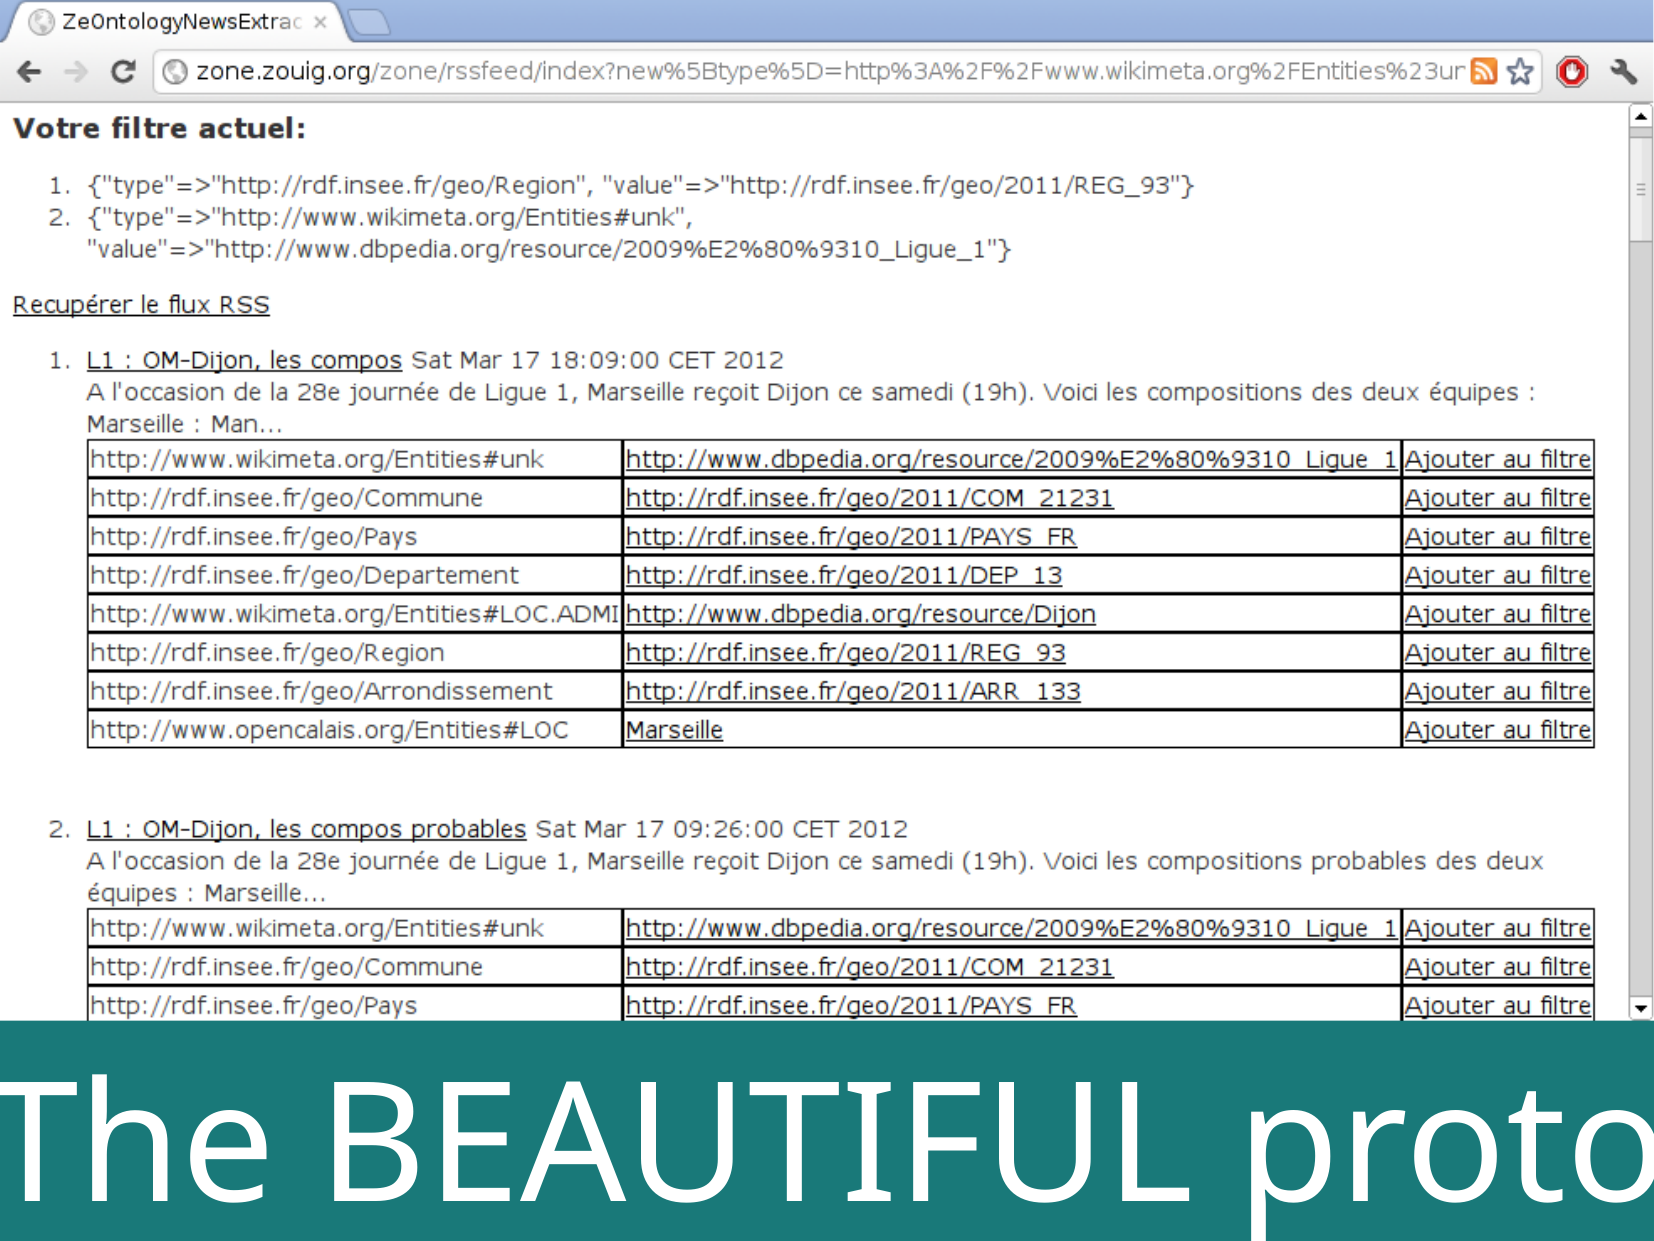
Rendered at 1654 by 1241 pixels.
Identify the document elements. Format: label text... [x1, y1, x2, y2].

text_box The BEAUTIFUL proto [1266, 1122, 1315, 1190]
picture [0, 0, 1654, 1020]
text_box The BEAUTIFUL proto [1590, 1122, 1643, 1190]
text_box The BEAUTIFUL proto [0, 1020, 1654, 1241]
